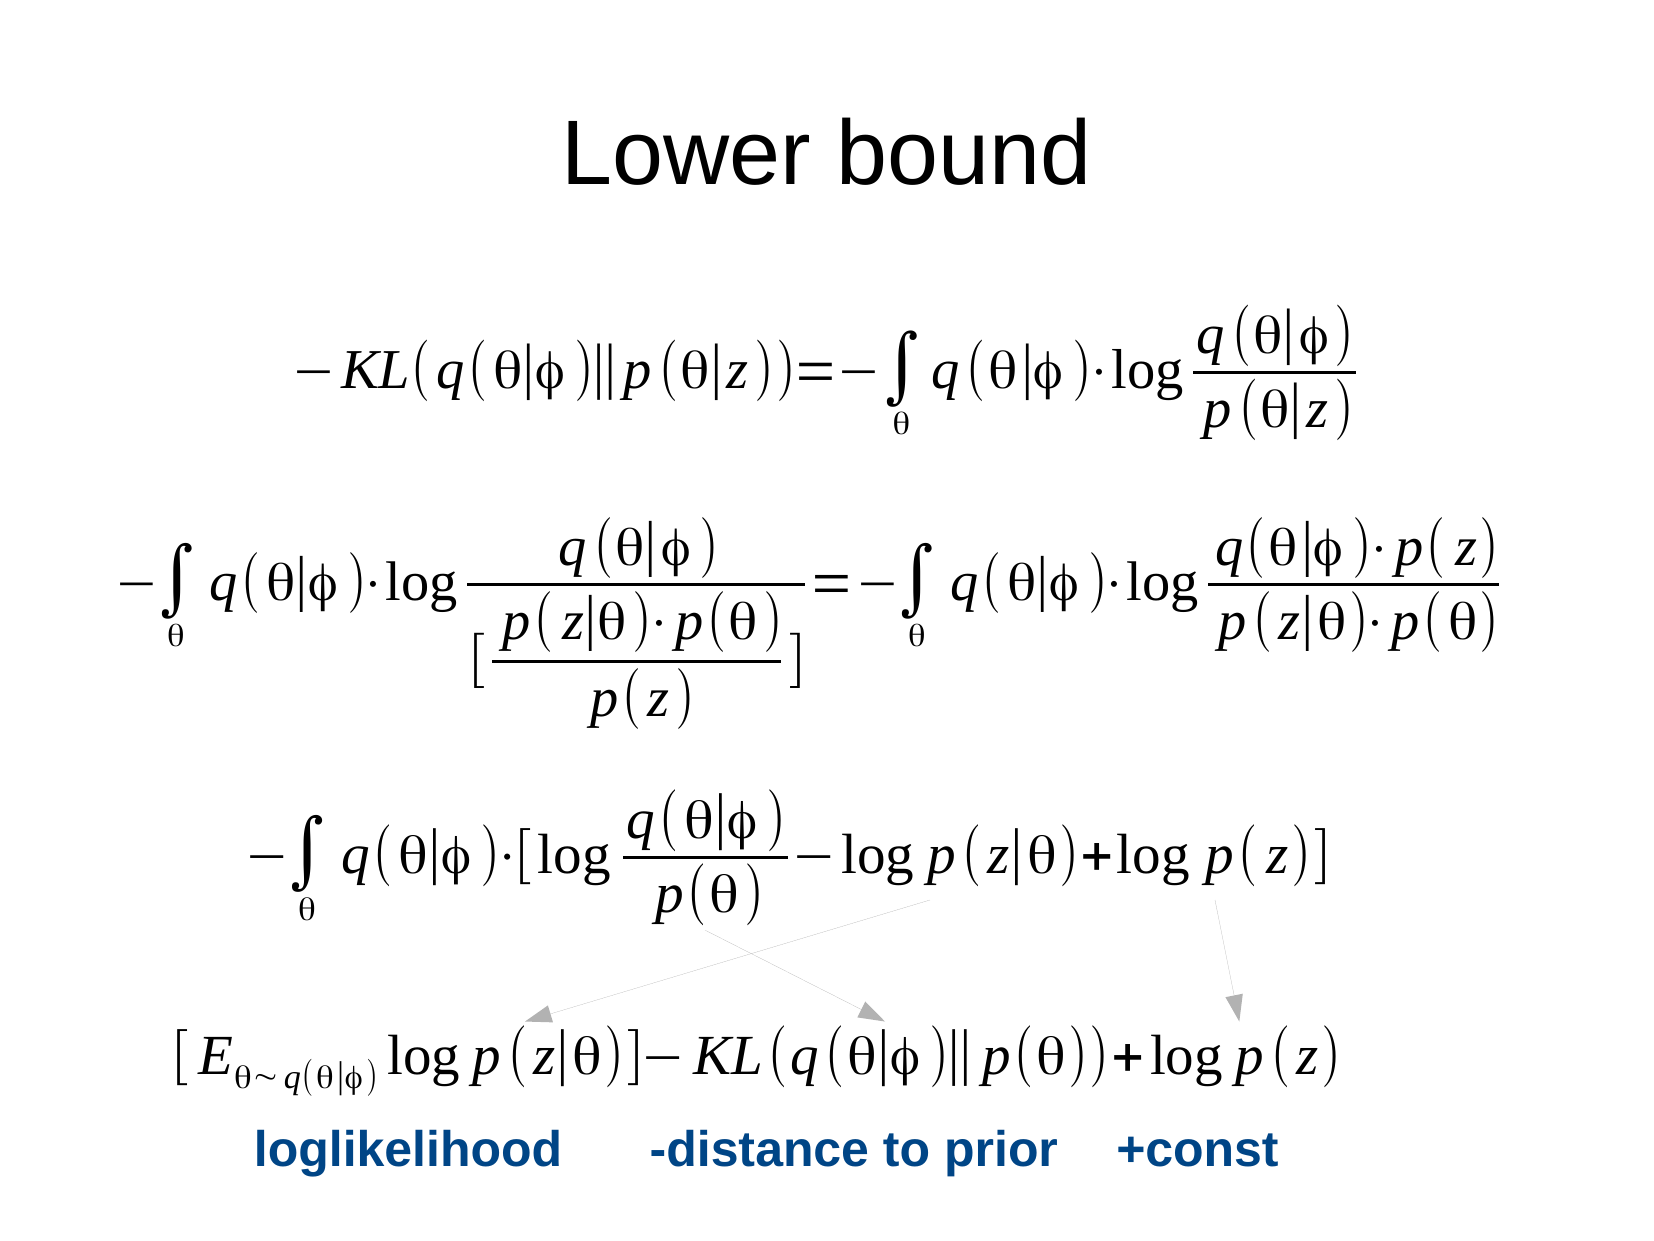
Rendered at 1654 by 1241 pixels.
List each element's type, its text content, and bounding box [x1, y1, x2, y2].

chart [76, 513, 1517, 732]
chart [159, 1021, 1356, 1098]
text_box loglikelihood [239, 1113, 578, 1185]
chart [230, 785, 1344, 931]
text_box +const [1101, 1113, 1294, 1185]
title Lower bound [82, 49, 1571, 257]
chart [277, 300, 1373, 445]
text_box -distance to prior [634, 1113, 1074, 1185]
